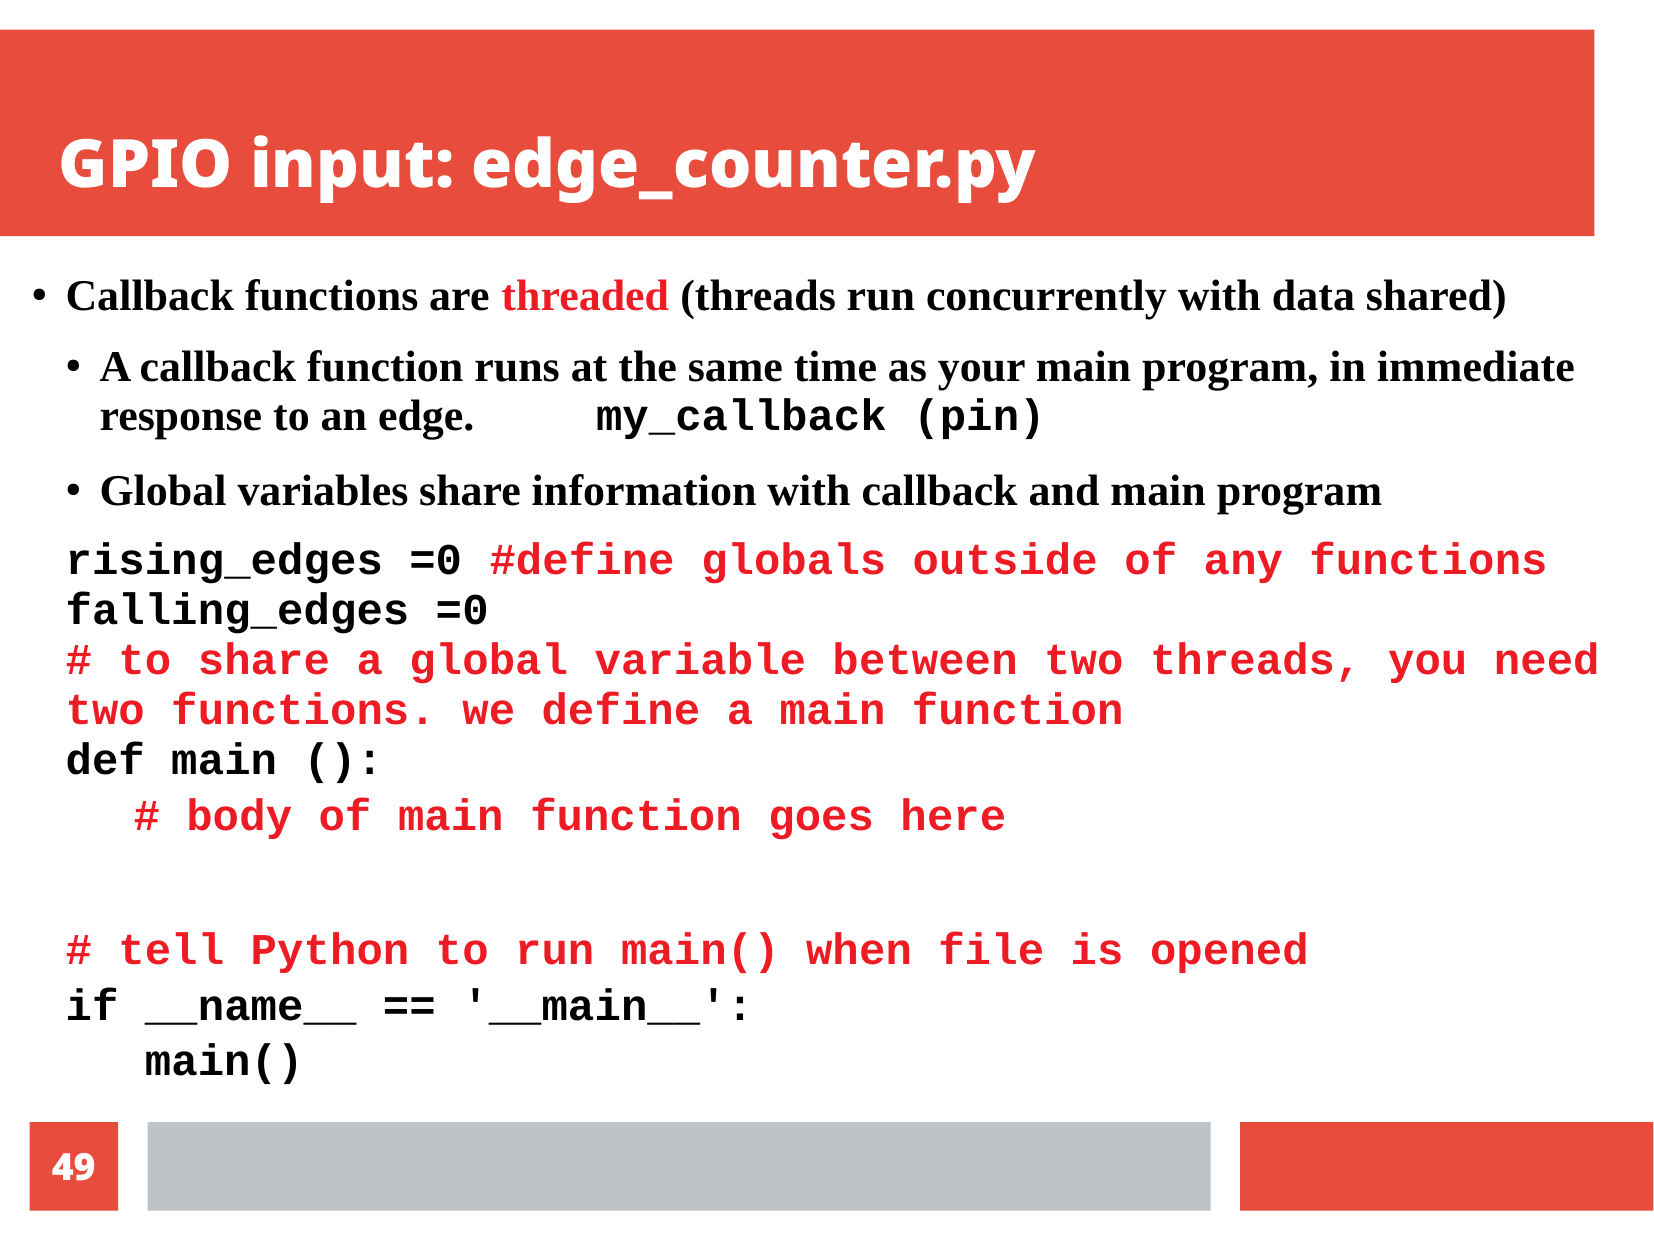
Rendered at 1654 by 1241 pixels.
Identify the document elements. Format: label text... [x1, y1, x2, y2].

list Callback functions are threaded (threads run concurrently with data shared) A callback function runs at the same time as your main program, in immediate response to an edge. my_callback (pin) Global variables share information with callback and main program rising_edges =0 #define globals outside of any functions falling_edges =0 # to share a global variable between two threads, you need two functions. we define a main function def main (): # body of main function goes here # tell Python to run main() when file is opened if __name__ == '__main__': main() [31, 271, 1619, 1090]
title GPIO input: edge_counter.py [59, 59, 1595, 207]
